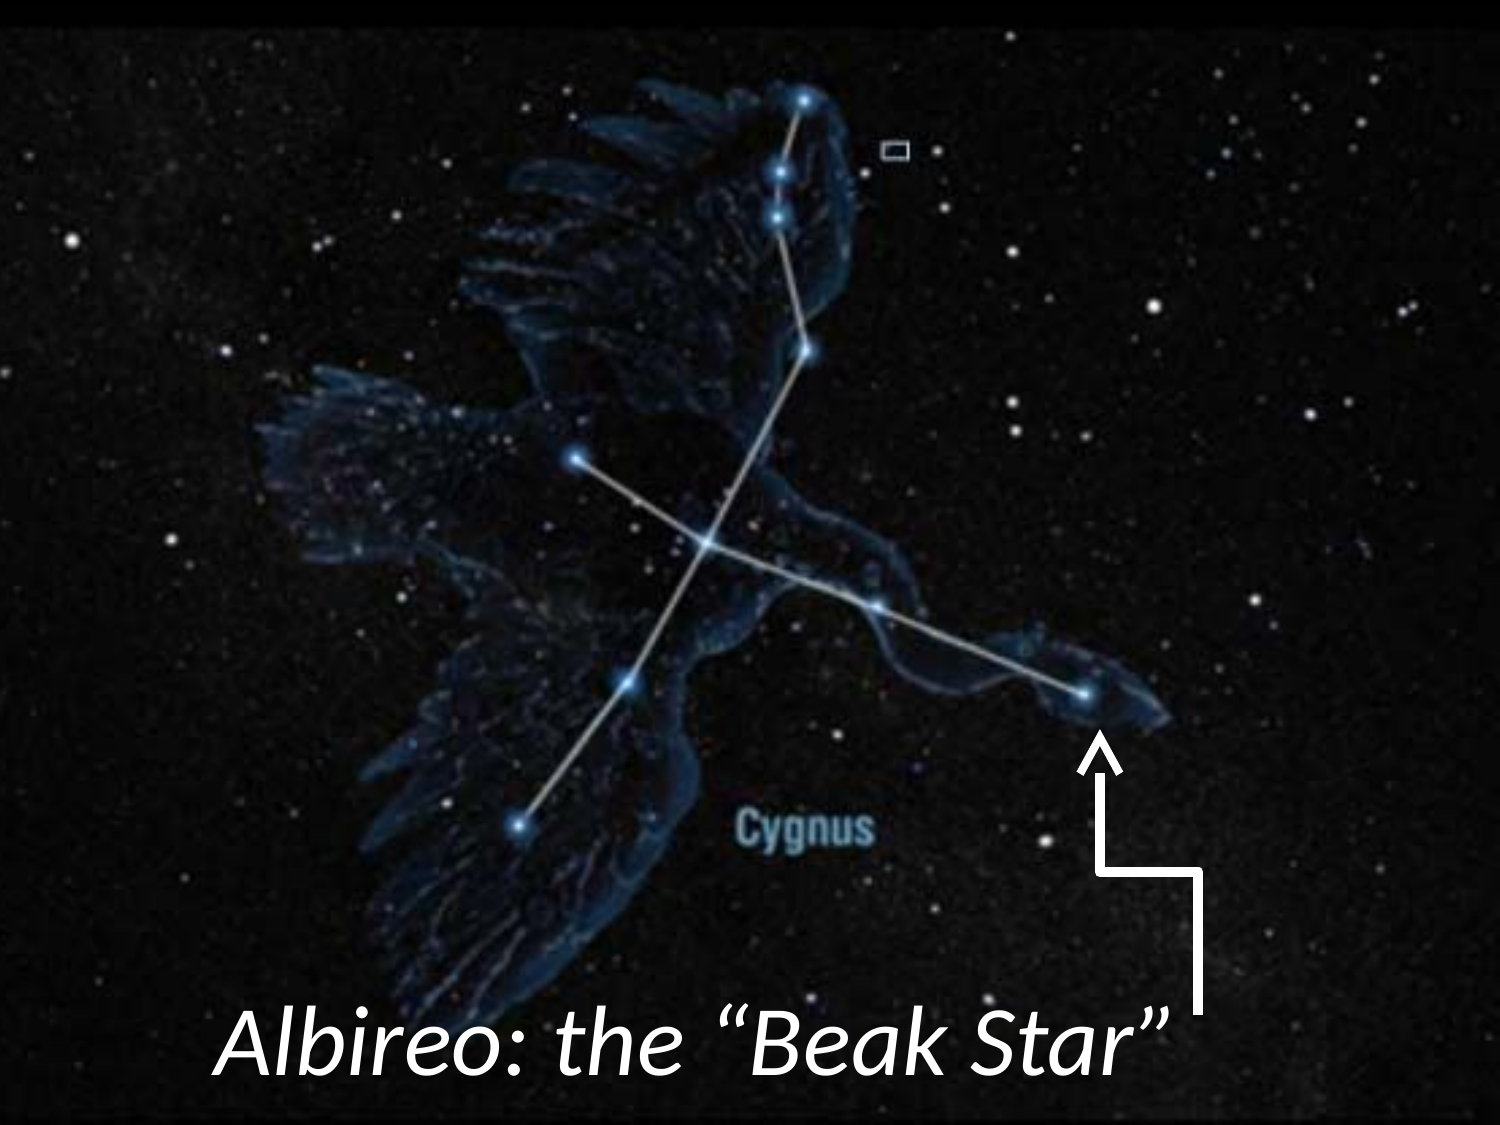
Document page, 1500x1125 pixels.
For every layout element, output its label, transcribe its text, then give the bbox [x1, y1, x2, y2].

text_box Albireo: the “Beak Star” [199, 968, 1325, 1103]
picture [0, 3, 1500, 1125]
